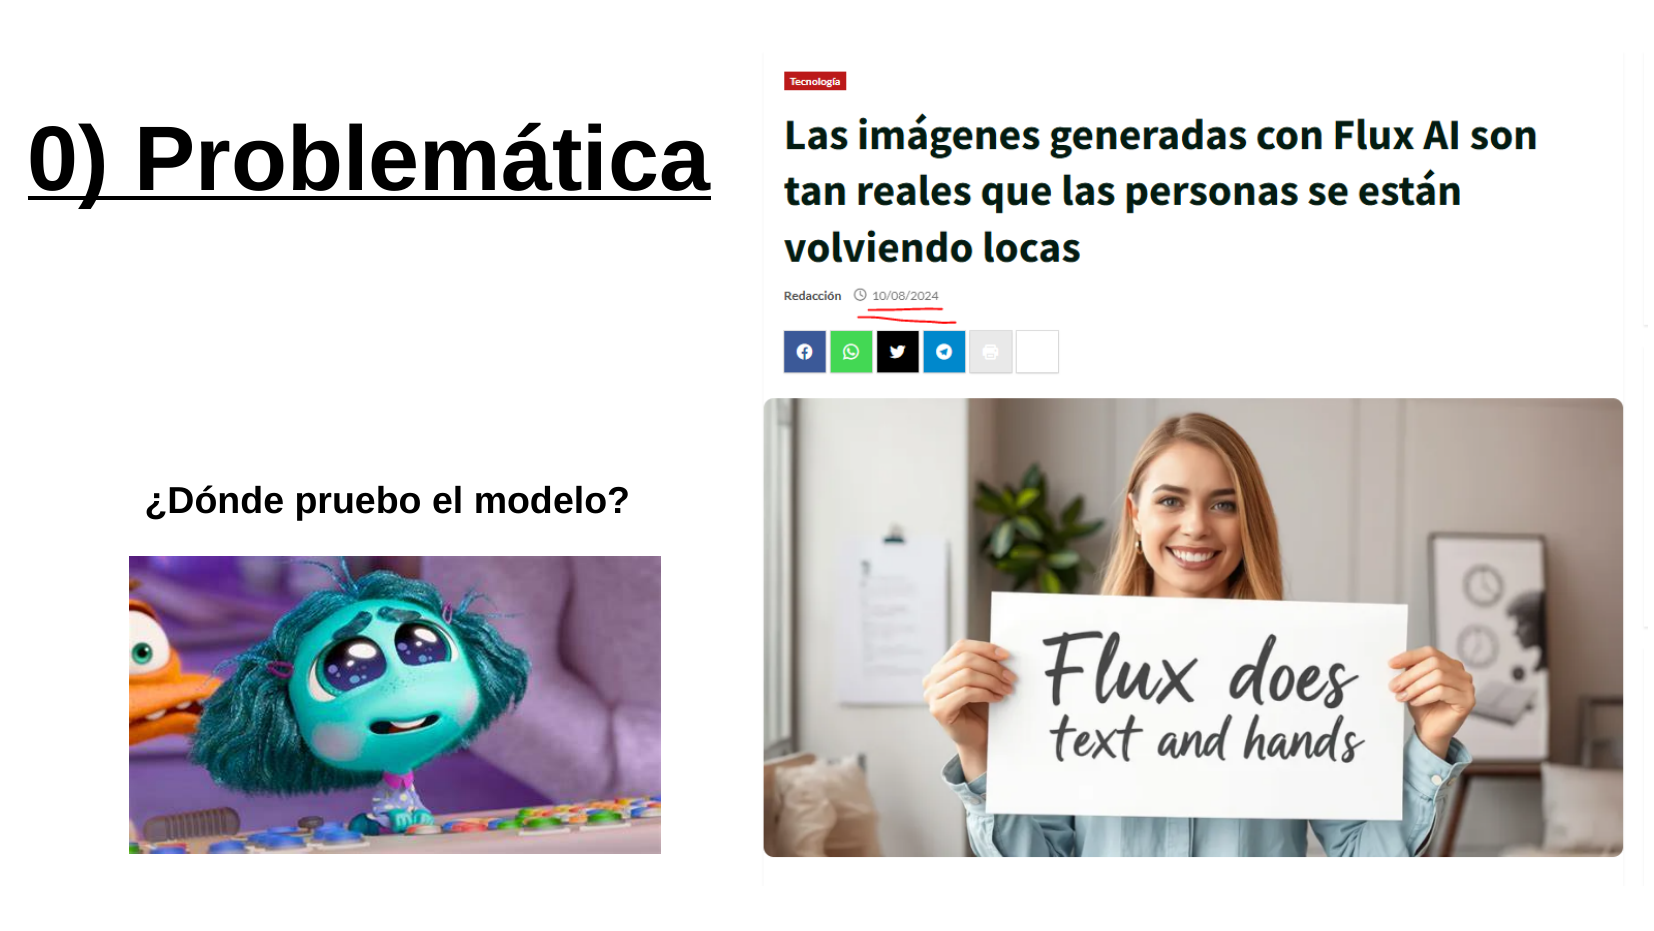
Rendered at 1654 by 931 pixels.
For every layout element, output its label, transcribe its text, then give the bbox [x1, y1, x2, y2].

picture [744, 52, 1648, 886]
title 0) Problemática [0, 80, 768, 237]
text_box ¿Dónde pruebo el modelo? [129, 472, 662, 530]
picture [129, 556, 661, 855]
